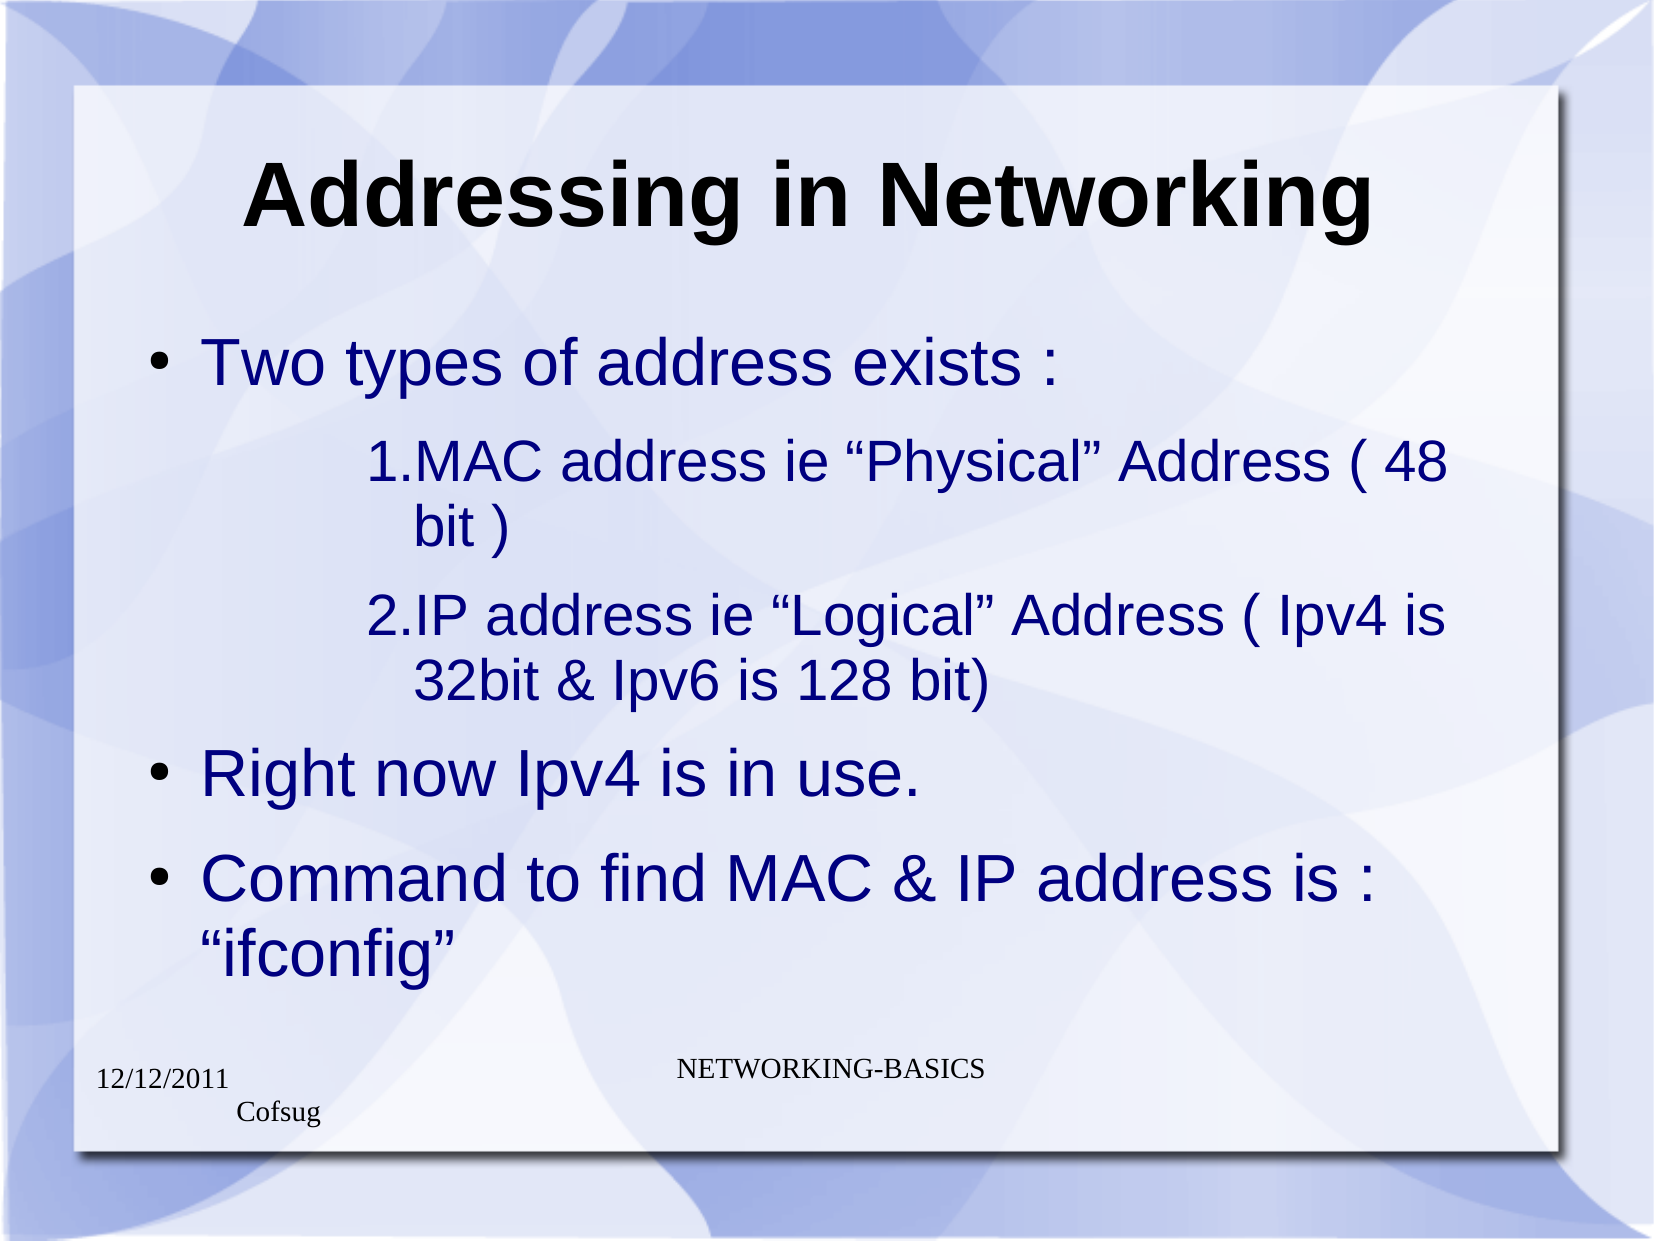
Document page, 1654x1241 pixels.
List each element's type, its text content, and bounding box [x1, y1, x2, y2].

title Addressing in Networking [82, 90, 1536, 298]
list Two types of address exists : 1.MAC address ie “Physical” Address ( 48 bit ) 2.IP address ie “Logical” Address ( Ipv4 is 32bit & Ipv6 is 128 bit) Right now Ipv4 is in use. Command to find MAC & IP address is : “ifconfig” [129, 324, 1489, 1144]
picture [0, 0, 1654, 1241]
